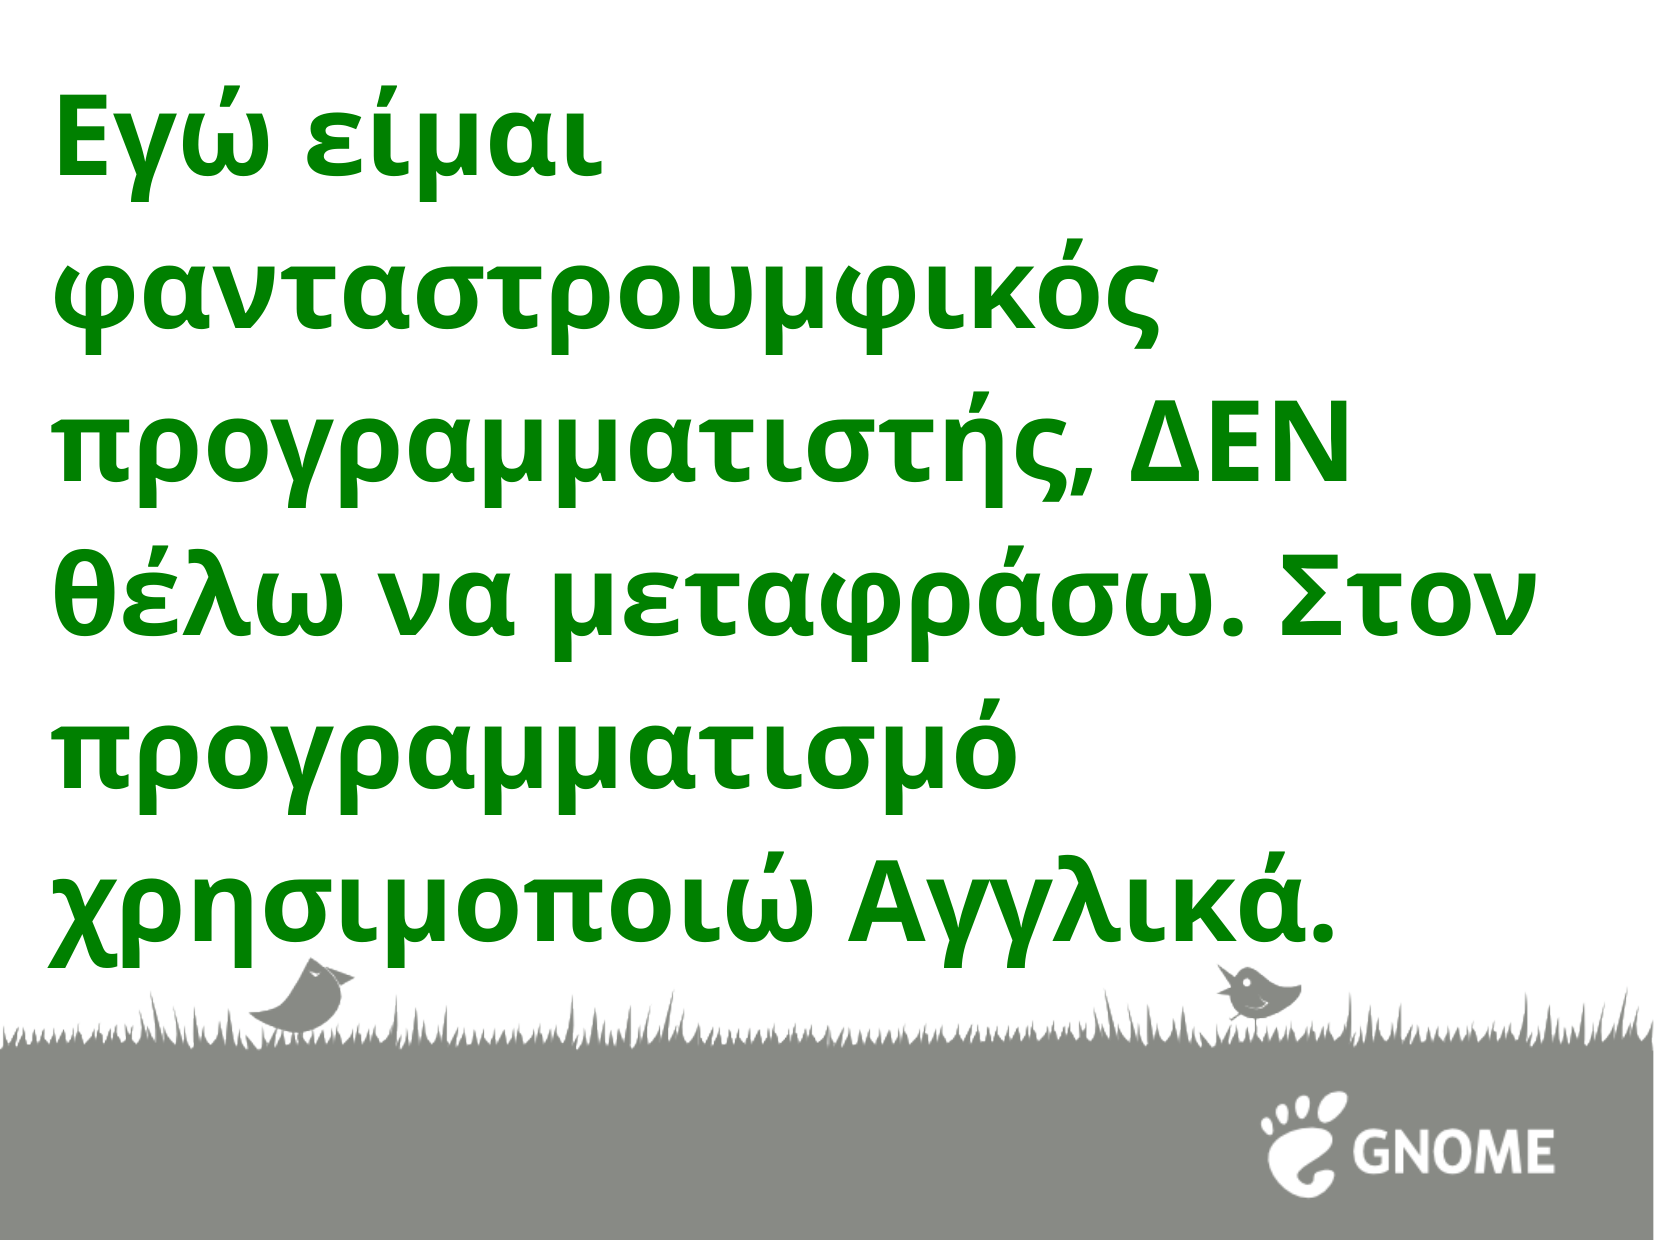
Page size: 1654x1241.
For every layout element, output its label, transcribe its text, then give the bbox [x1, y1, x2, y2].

text_box Εγώ είμαι φανταστρουμφικός προγραμματιστής, ΔΕΝ θέλω να μεταφράσω. Στον προγραμματισμό χρησιμοποιώ Αγγλικά. [35, 47, 1613, 982]
picture [0, 0, 1654, 1241]
